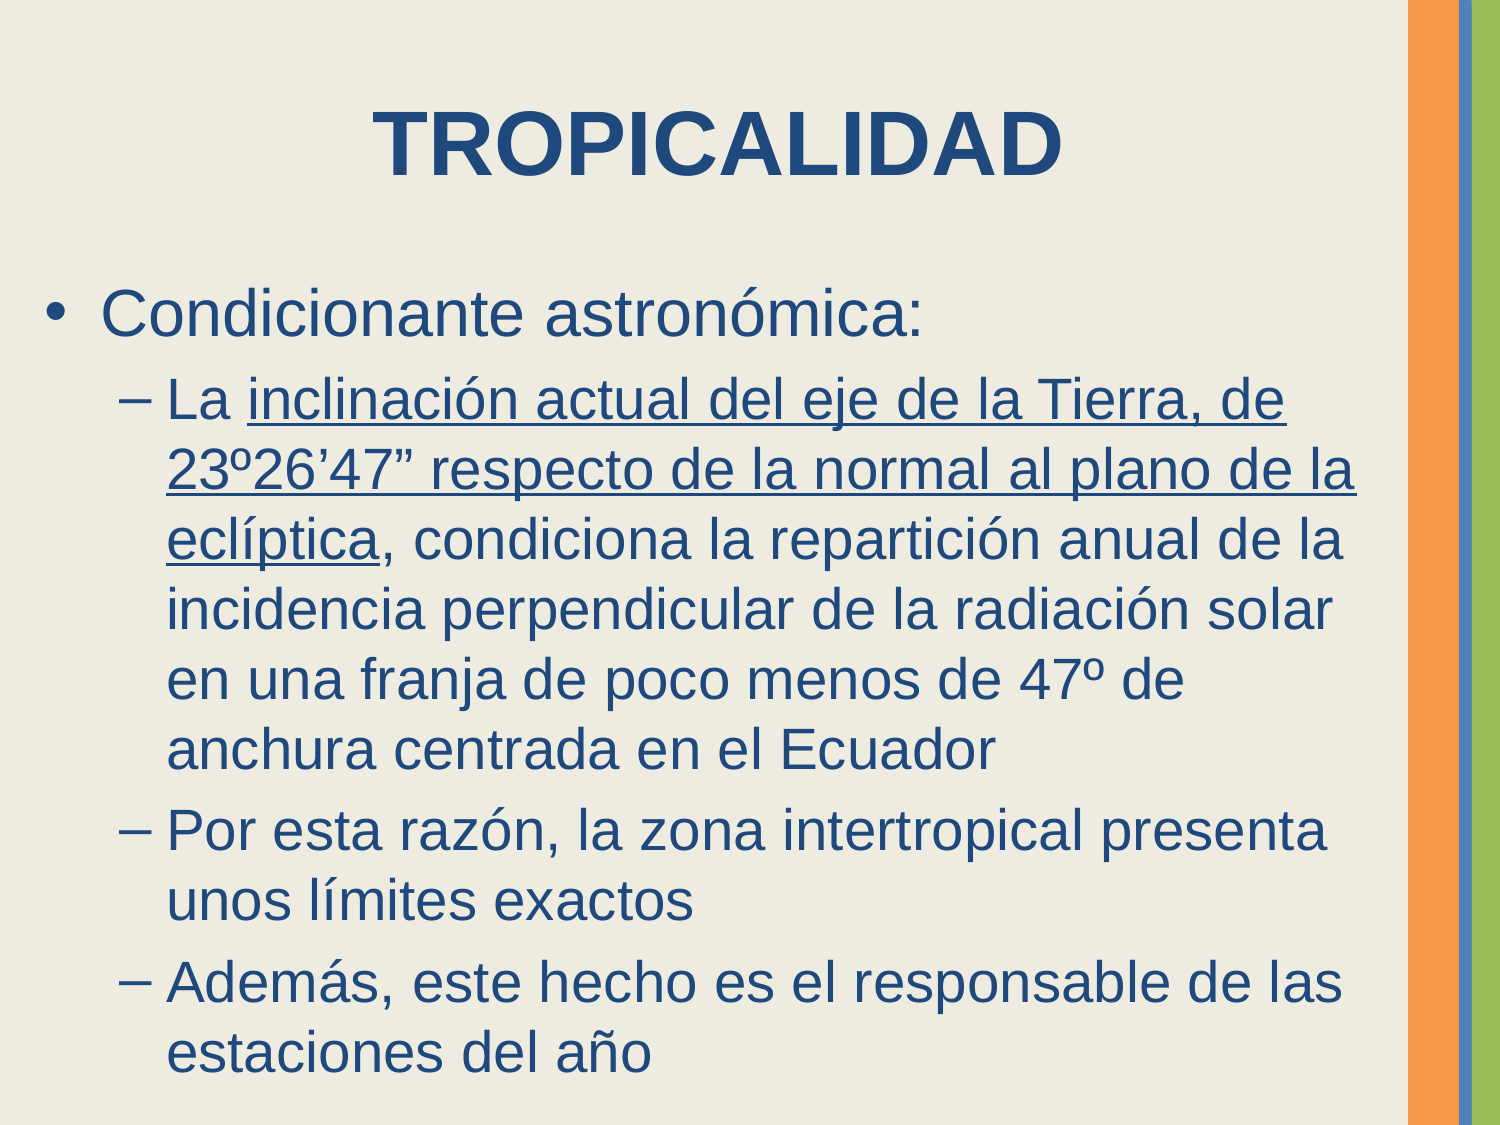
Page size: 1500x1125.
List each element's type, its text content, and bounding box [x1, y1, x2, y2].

list Condicionante astronómica: La inclinación actual del eje de la Tierra, de 23º26’47” respecto de la normal al plano de la eclíptica, condiciona la repartición anual de la incidencia perpendicular de la radiación solar en una franja de poco menos de 47º de anchura centrada en el Ecuador Por esta razón, la zona intertropical presenta unos límites exactos Además, este hecho es el responsable de las estaciones del año [29, 262, 1408, 1125]
title tropicalidad [29, 45, 1408, 233]
